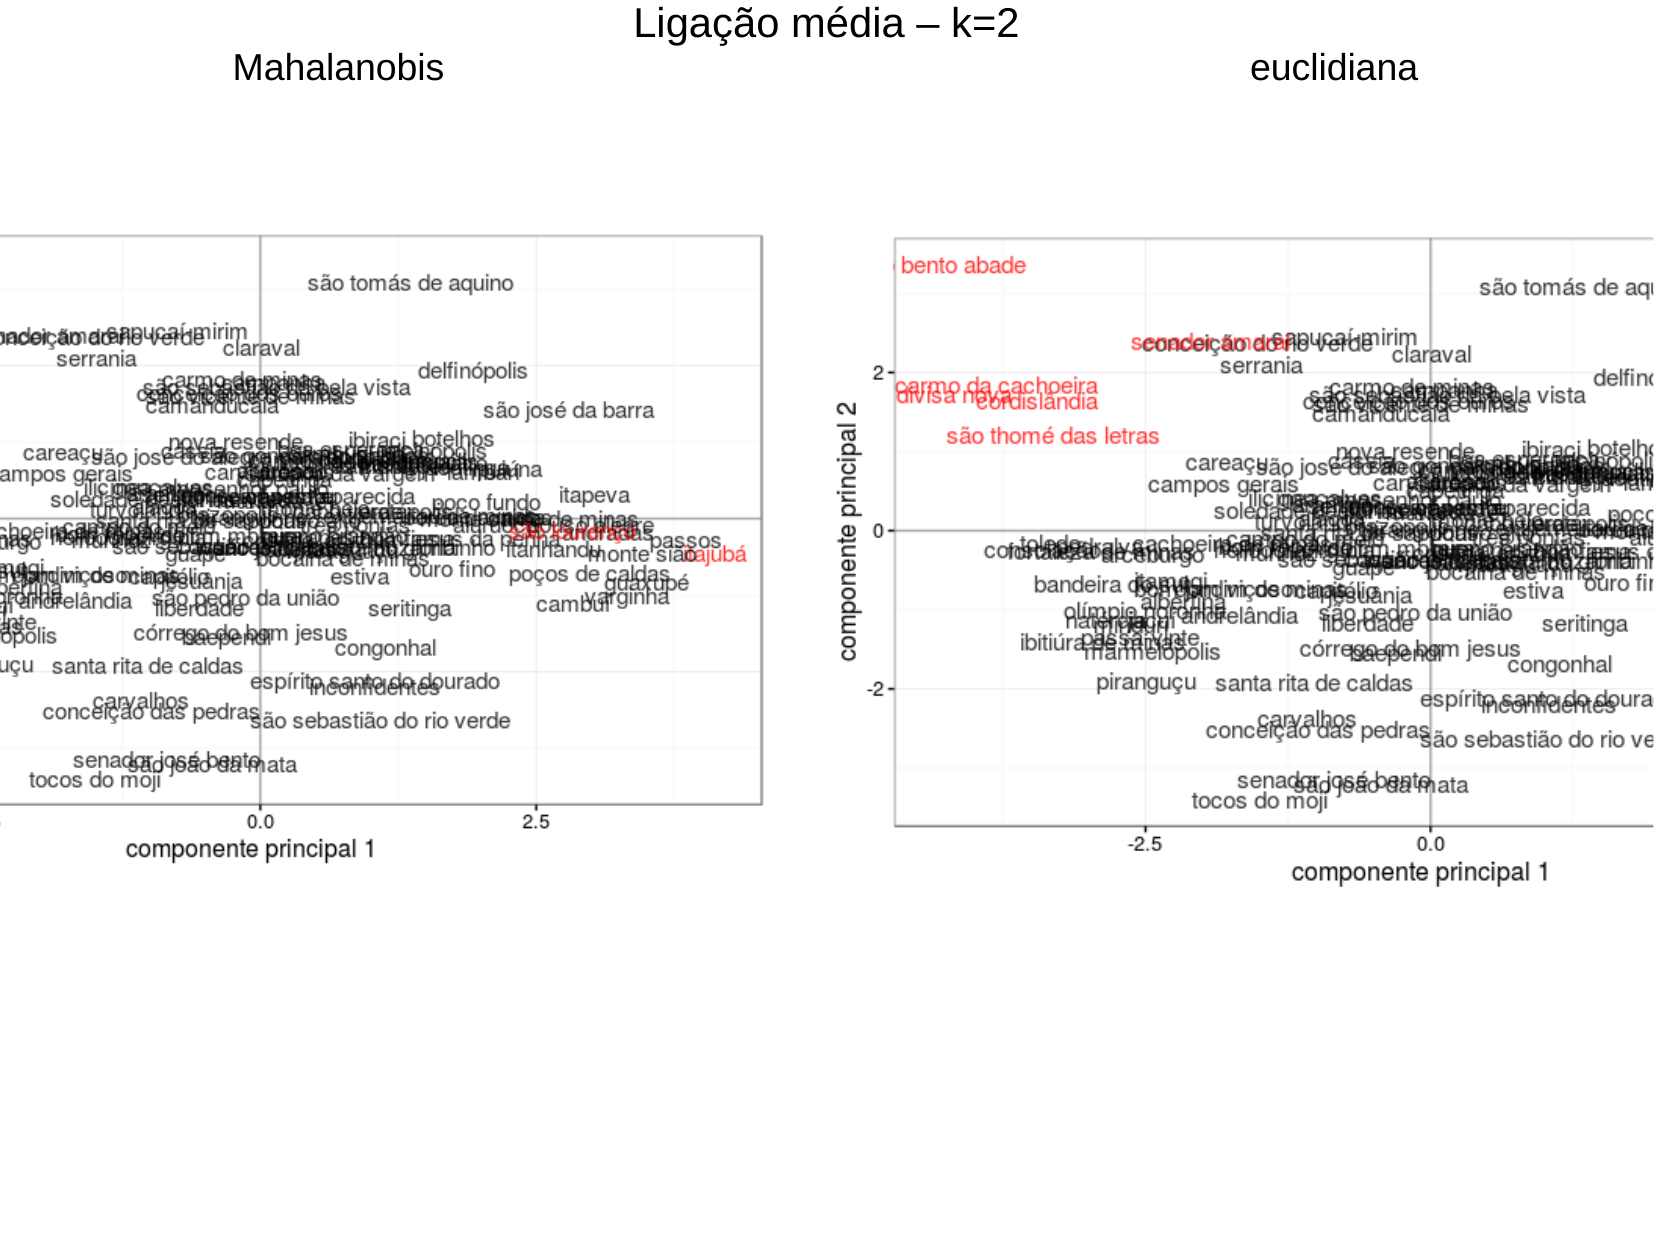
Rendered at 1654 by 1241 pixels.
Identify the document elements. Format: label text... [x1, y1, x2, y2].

picture [0, 188, 774, 875]
picture [820, 189, 1654, 898]
title Ligação média – k=2 Mahalanobis euclidiana [82, 0, 1571, 148]
